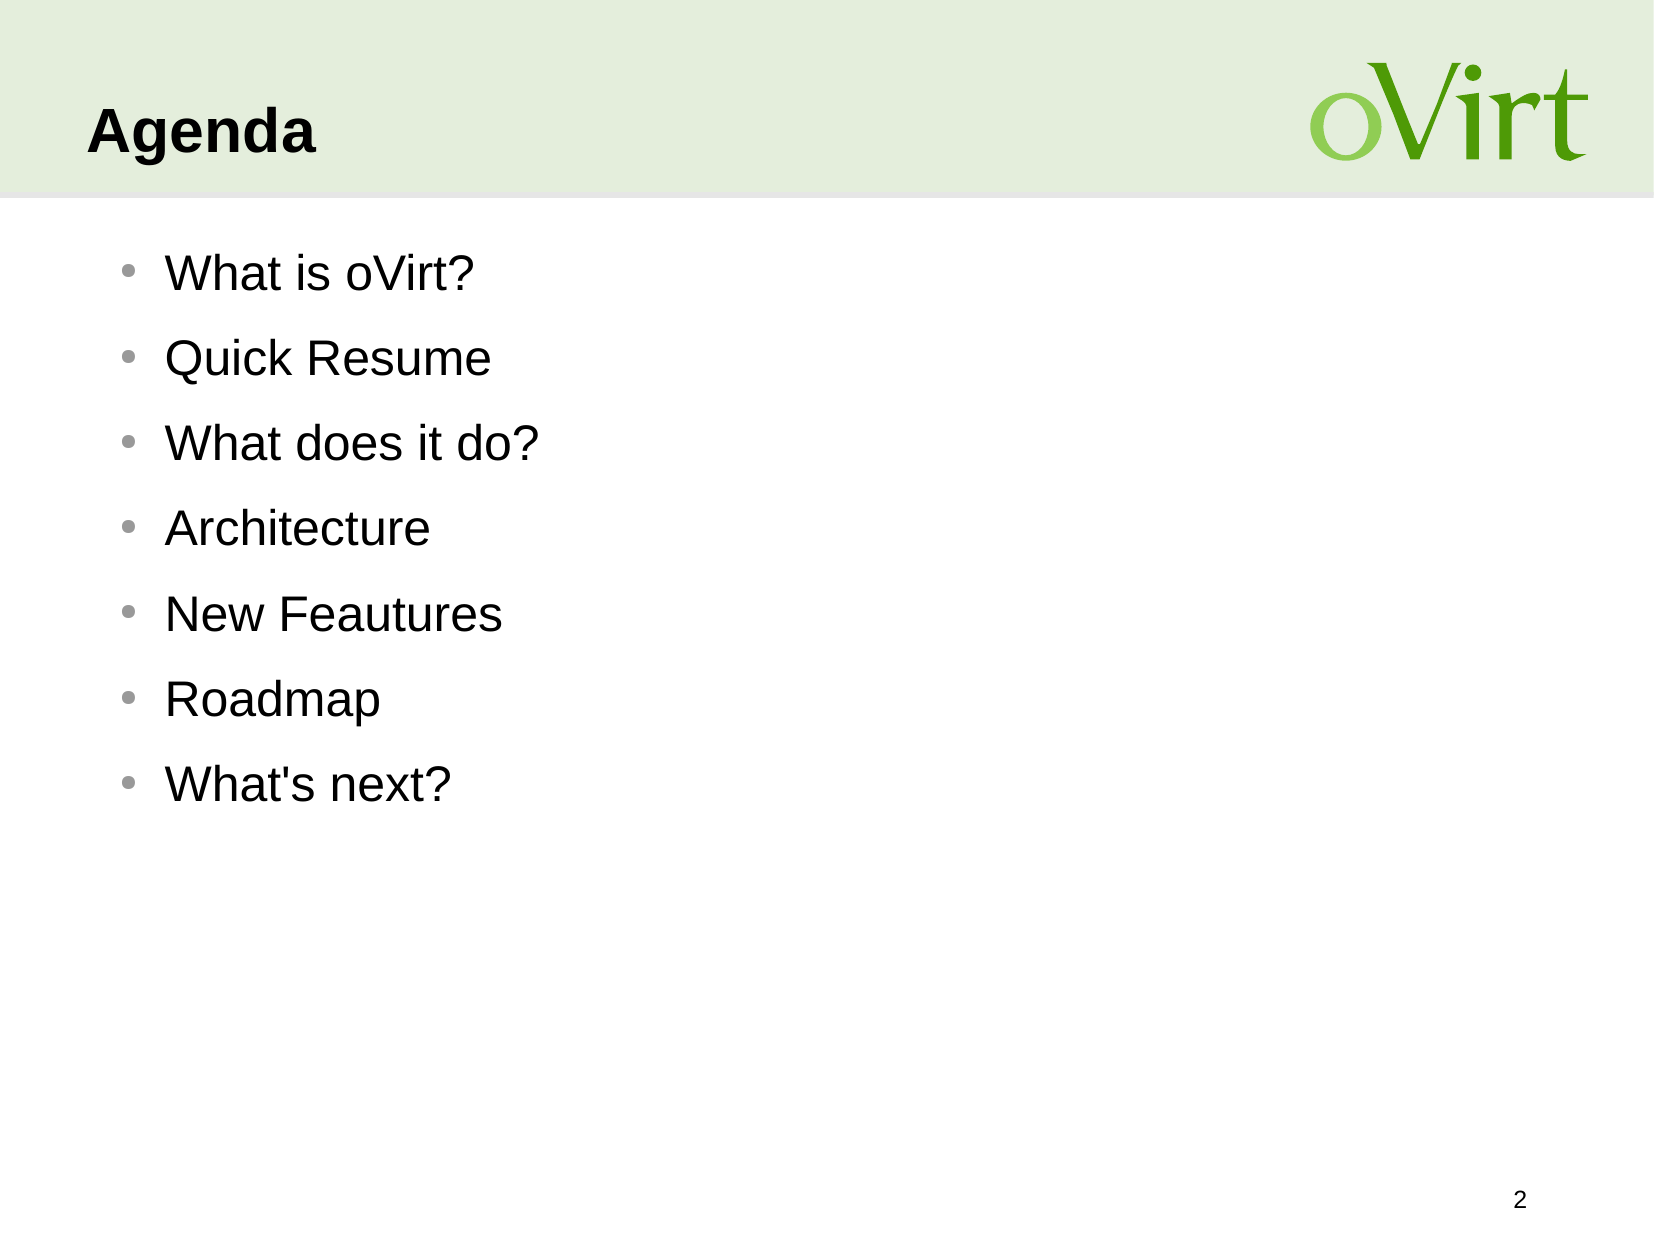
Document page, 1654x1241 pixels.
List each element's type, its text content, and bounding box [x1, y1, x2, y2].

list What is oVirt? Quick Resume What does it do? Architecture New Feautures Roadmap What's next? [104, 244, 1530, 964]
title Agenda [86, 36, 1307, 225]
